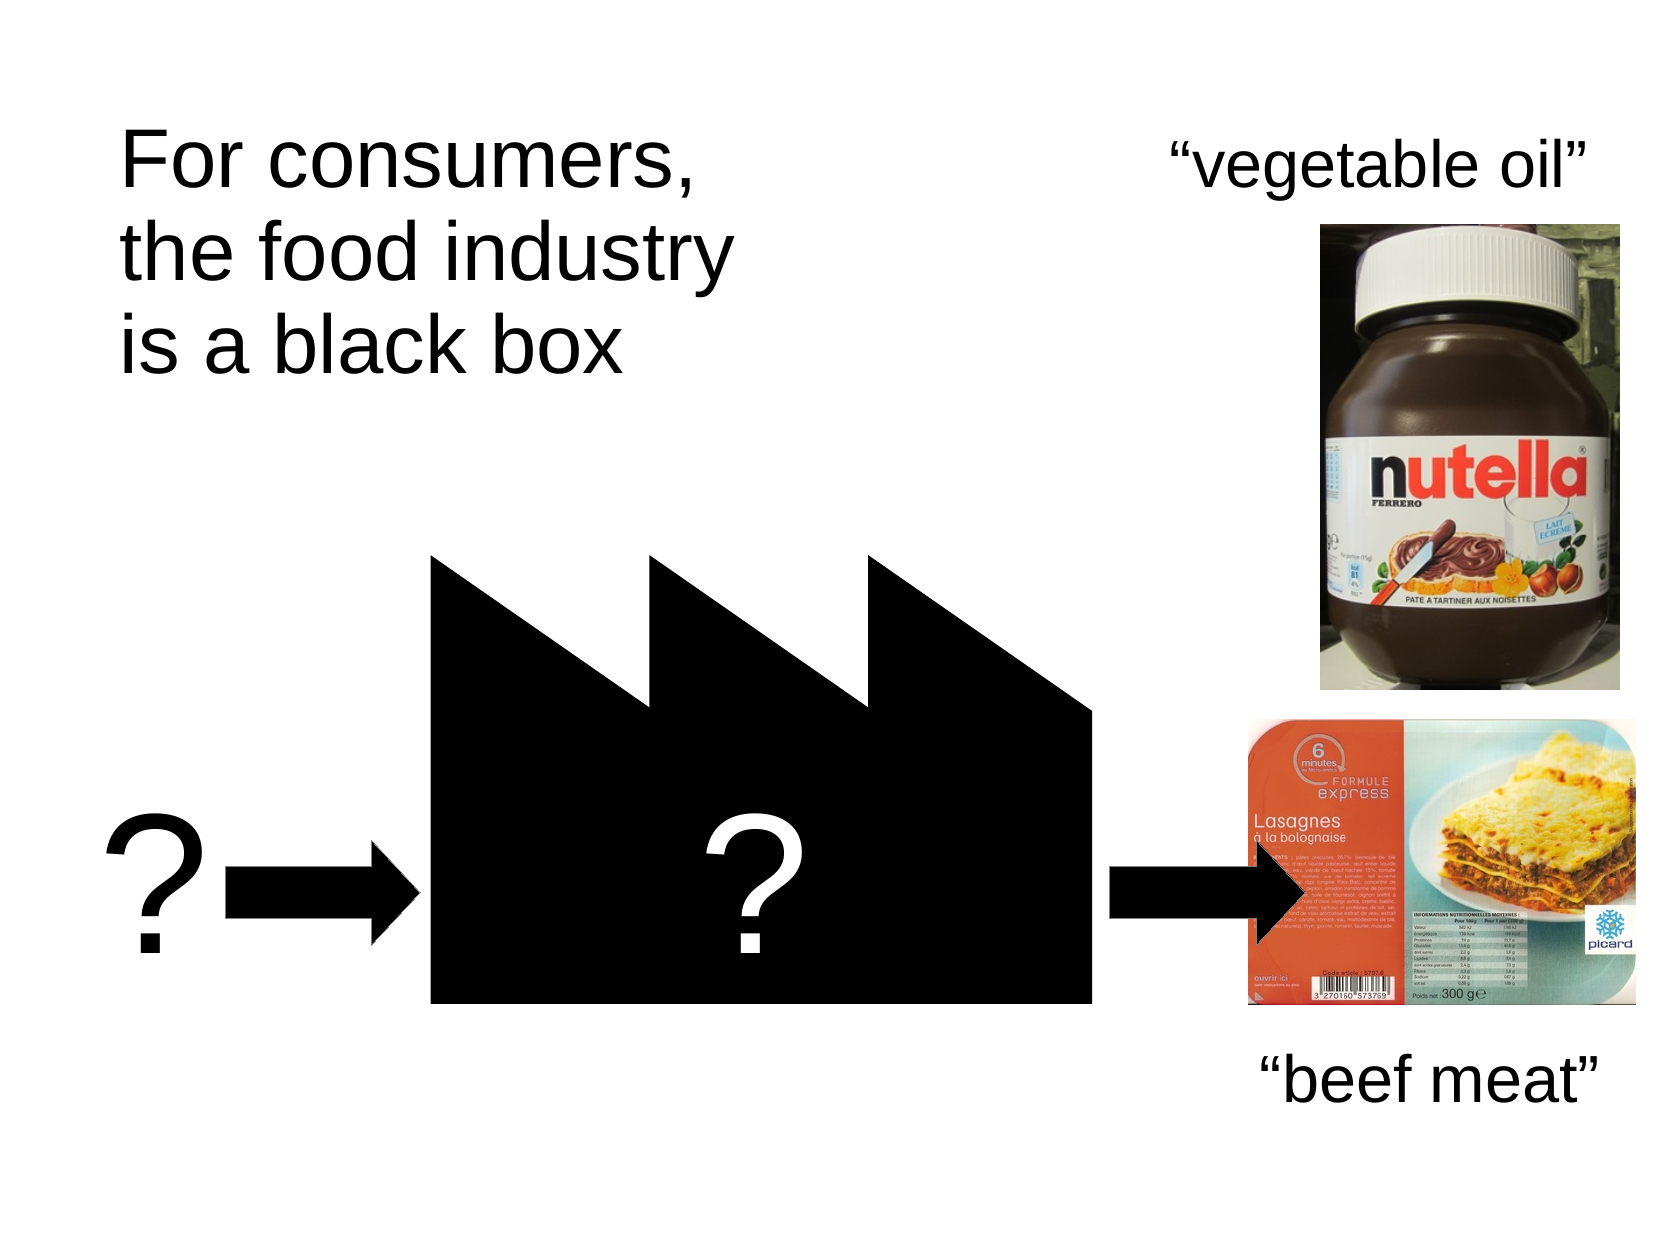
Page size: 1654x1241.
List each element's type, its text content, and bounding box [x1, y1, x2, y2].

text_box “vegetable oil” [1155, 120, 1604, 210]
text_box [226, 840, 421, 946]
text_box [1109, 839, 1306, 946]
text_box For consumers, the food industry is a black box [105, 105, 751, 399]
picture [1248, 719, 1636, 1006]
picture [430, 555, 1096, 1006]
text_box ? [84, 765, 226, 1004]
text_box “beef meat” [1245, 1035, 1616, 1125]
picture [1320, 224, 1620, 691]
text_box ? [684, 765, 826, 1004]
